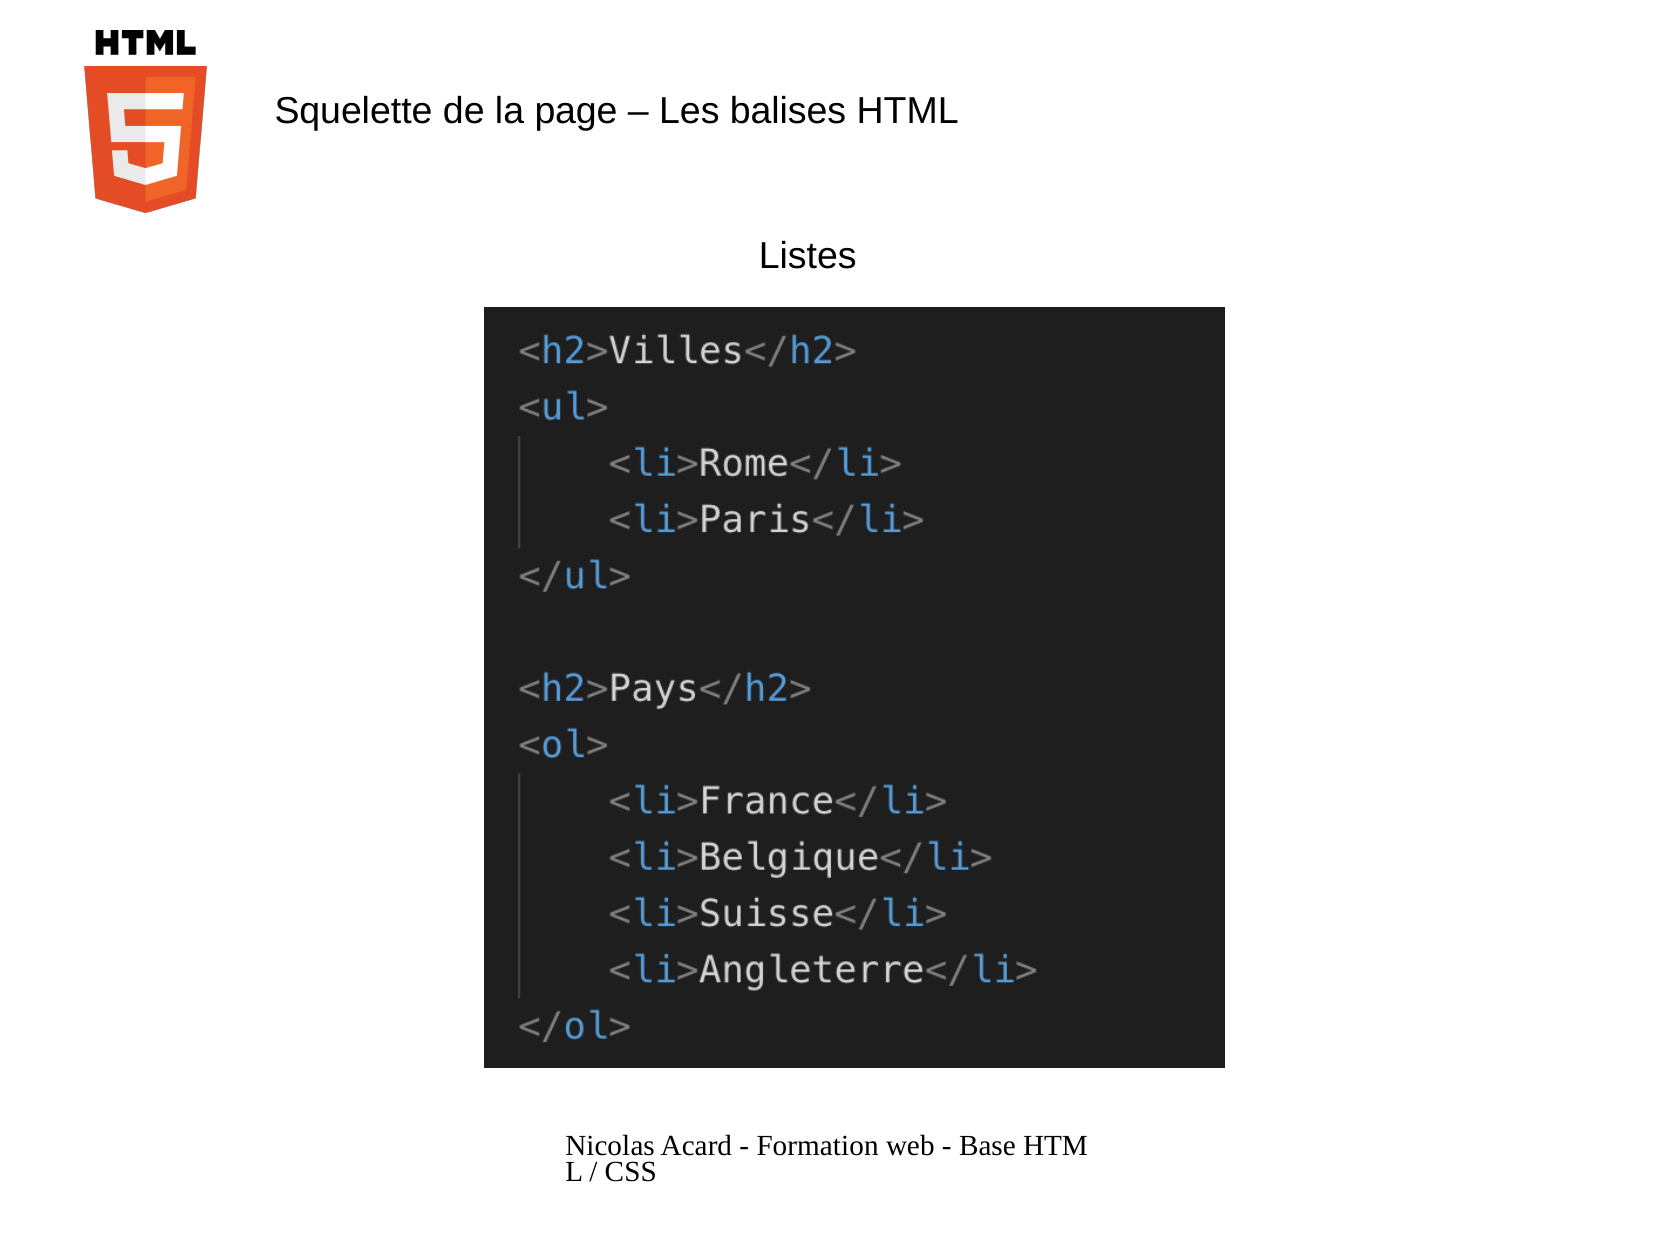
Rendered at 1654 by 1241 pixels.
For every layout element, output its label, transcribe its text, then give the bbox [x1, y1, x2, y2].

picture [59, 30, 232, 213]
text_box Listes [744, 226, 886, 284]
text_box Squelette de la page – Les balises HTML [259, 82, 1193, 140]
picture [484, 307, 1225, 1068]
